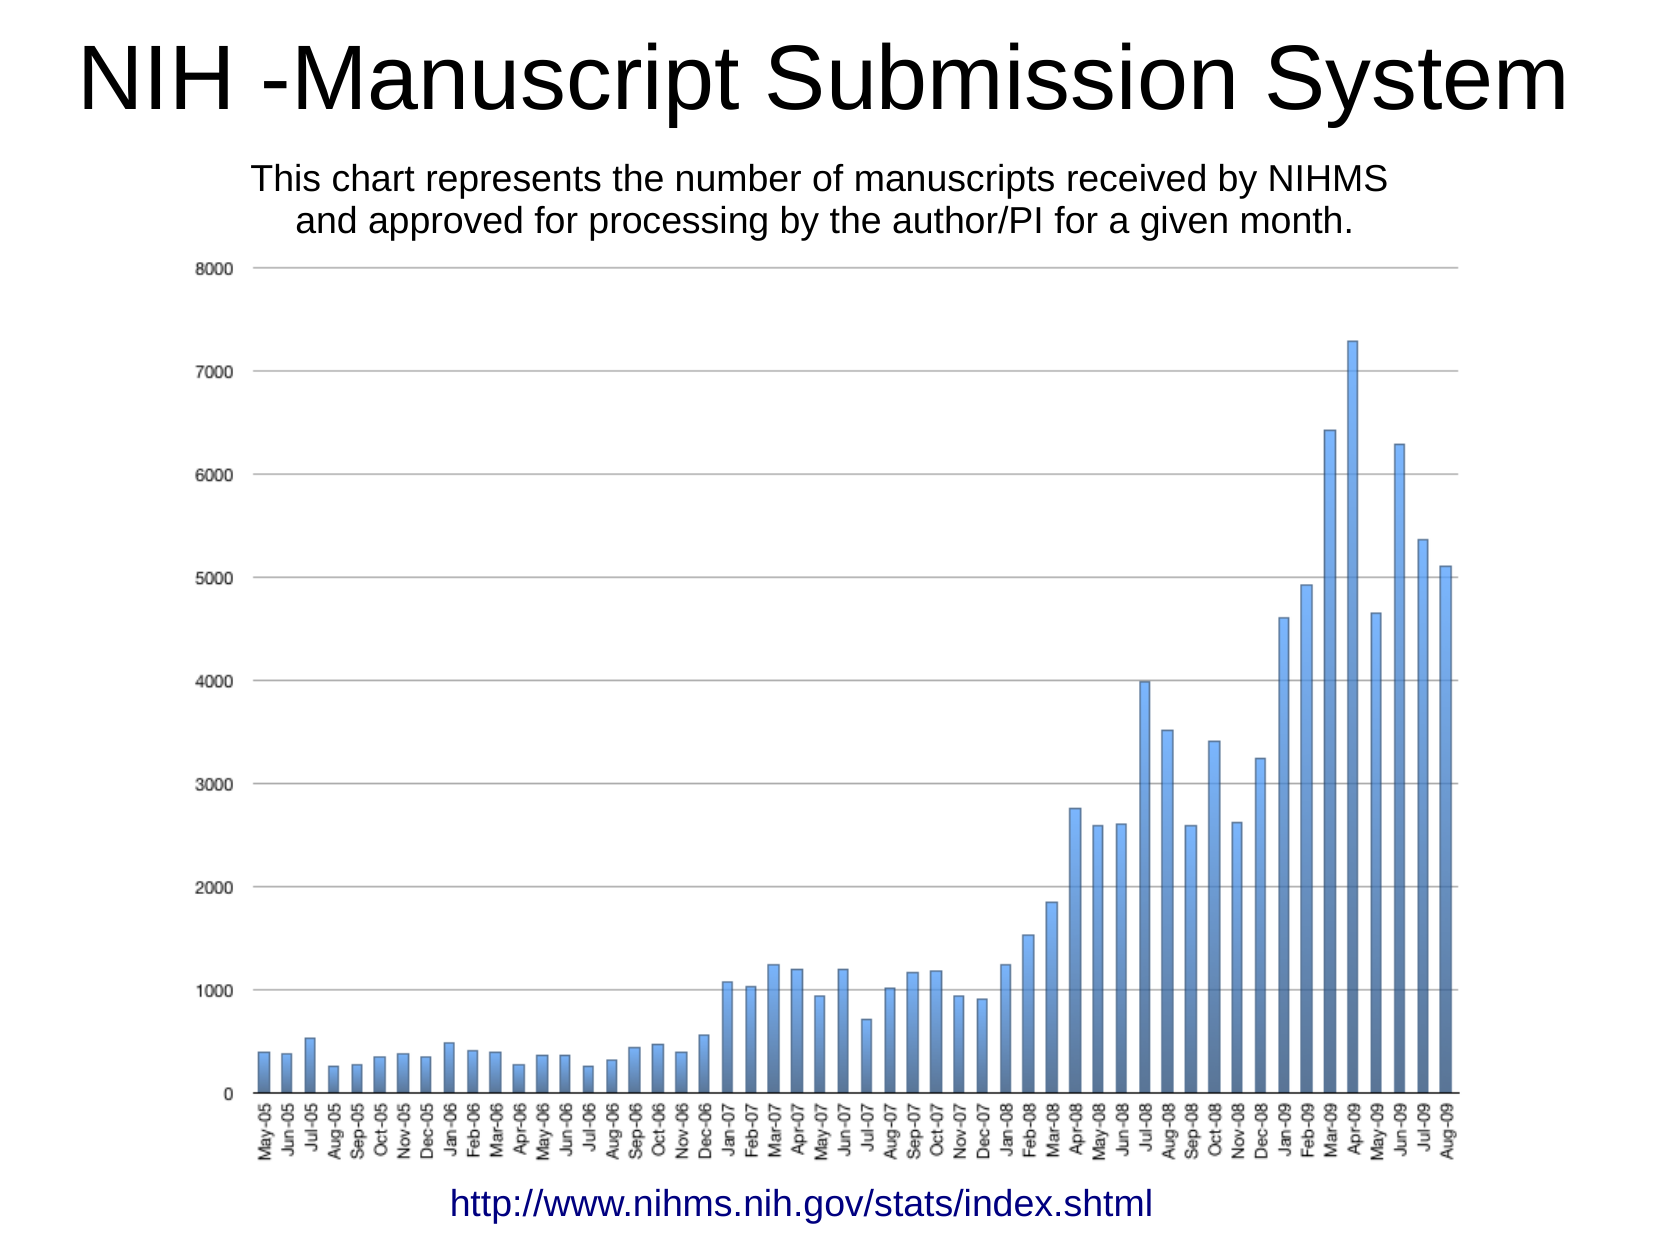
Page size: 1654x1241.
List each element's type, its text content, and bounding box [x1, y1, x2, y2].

picture [183, 249, 1485, 1180]
text_box This chart represents the number of manuscripts received by NIHMS and approved for processing by the author/PI for a given month. [75, 150, 1576, 249]
text_box http://www.nihms.nih.gov/stats/index.shtml [412, 1175, 1202, 1233]
title NIH -Manuscript Submission System [0, 26, 1651, 232]
